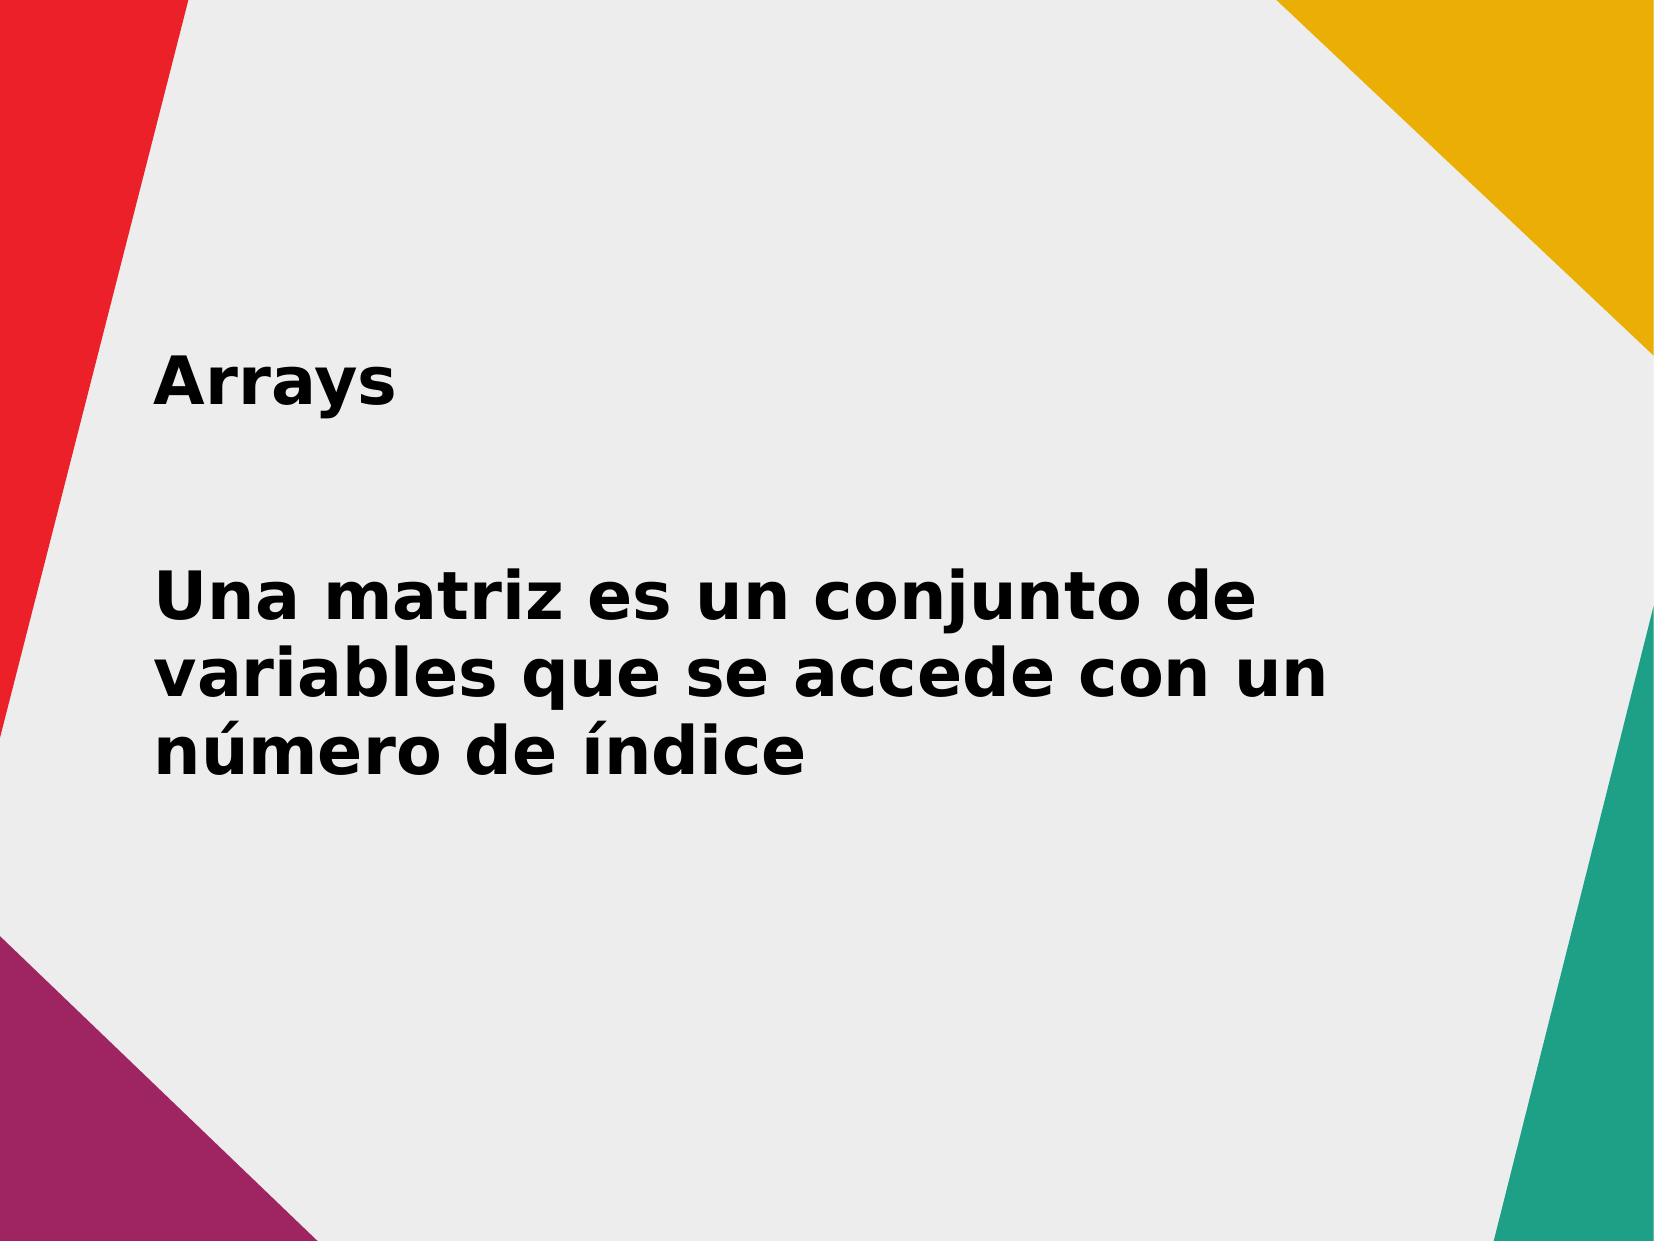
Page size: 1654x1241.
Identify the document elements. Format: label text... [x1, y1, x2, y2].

list Arrays Una matriz es un conjunto de variables que se accede con un número de índice [82, 342, 1583, 1241]
